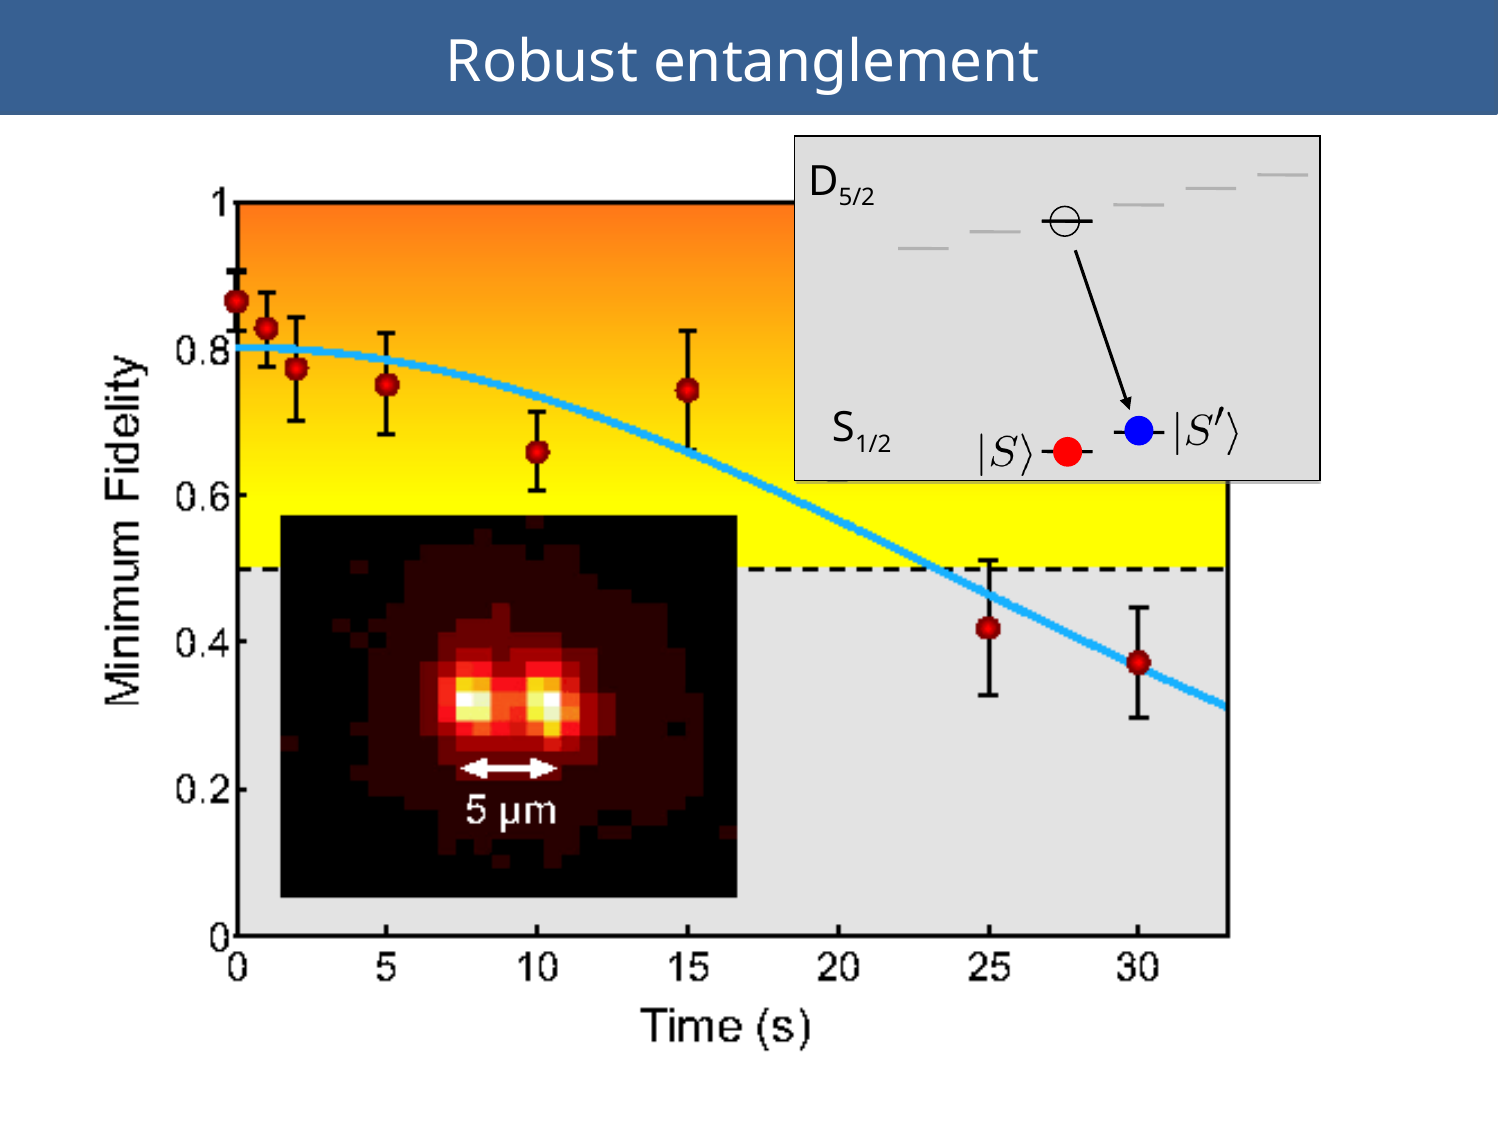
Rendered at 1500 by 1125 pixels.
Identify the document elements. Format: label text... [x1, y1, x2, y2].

text_box S1/2 [818, 393, 906, 465]
text_box D5/2 [794, 146, 889, 218]
text_box Robust entanglement [180, 15, 1306, 101]
text_box [794, 135, 1321, 481]
picture [92, 131, 1431, 1058]
